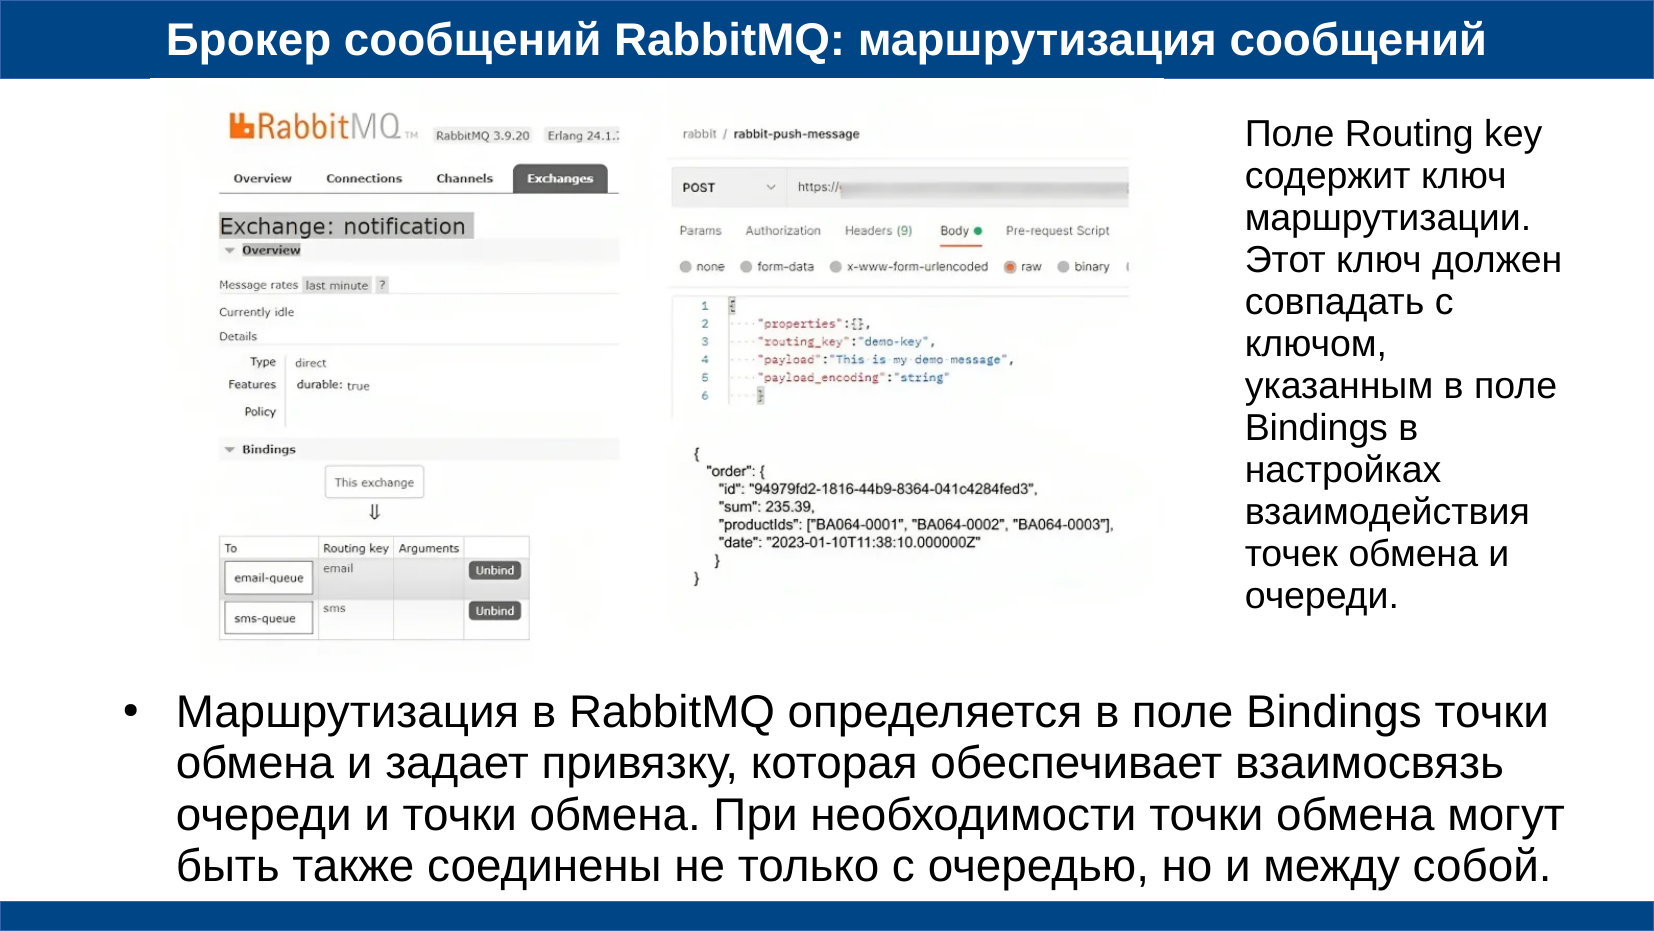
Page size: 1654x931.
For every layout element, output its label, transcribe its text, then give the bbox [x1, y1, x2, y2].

picture [150, 78, 1164, 682]
list Маршрутизация в RabbitMQ определяется в поле Bindings точки обмена и задает привязку, которая обеспечивает взаимосвязь очереди и точки обмена. При необходимости точки обмена могут быть также соединены не только с очередью, но и между собой. [105, 685, 1594, 931]
title Брокер сообщений RabbitMQ: маршрутизация сообщений [0, 0, 1654, 79]
text_box Поле Routing key содержит ключ маршрутизации. Этот ключ должен совпадать с ключом, указанным в поле Bindings в настройках взаимодействия точек обмена и очереди. [1230, 105, 1591, 624]
